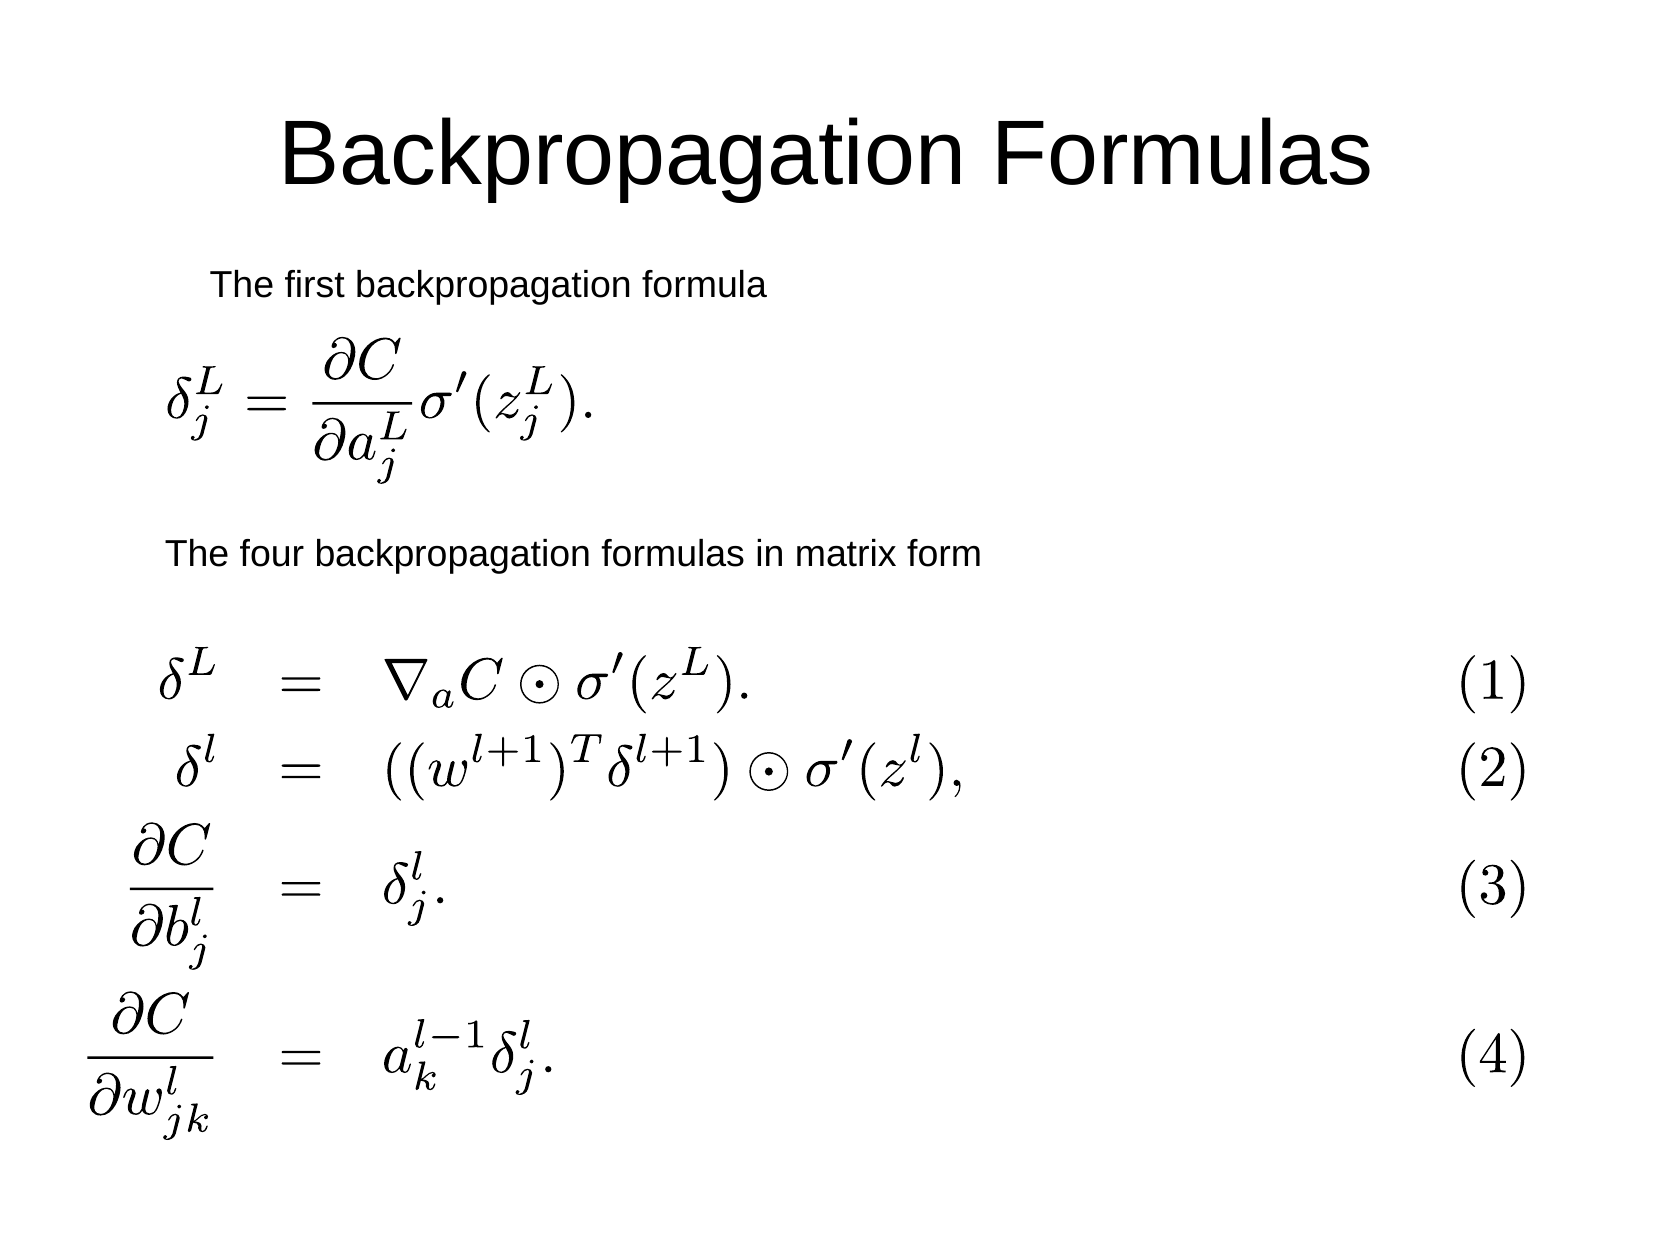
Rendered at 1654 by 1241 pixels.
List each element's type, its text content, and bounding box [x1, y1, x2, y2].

text_box The four backpropagation formulas in matrix form [150, 525, 998, 582]
text_box The first backpropagation formula [194, 256, 783, 314]
text_box [87, 646, 1531, 1141]
title Backpropagation Formulas [82, 49, 1571, 257]
text_box [165, 336, 597, 484]
